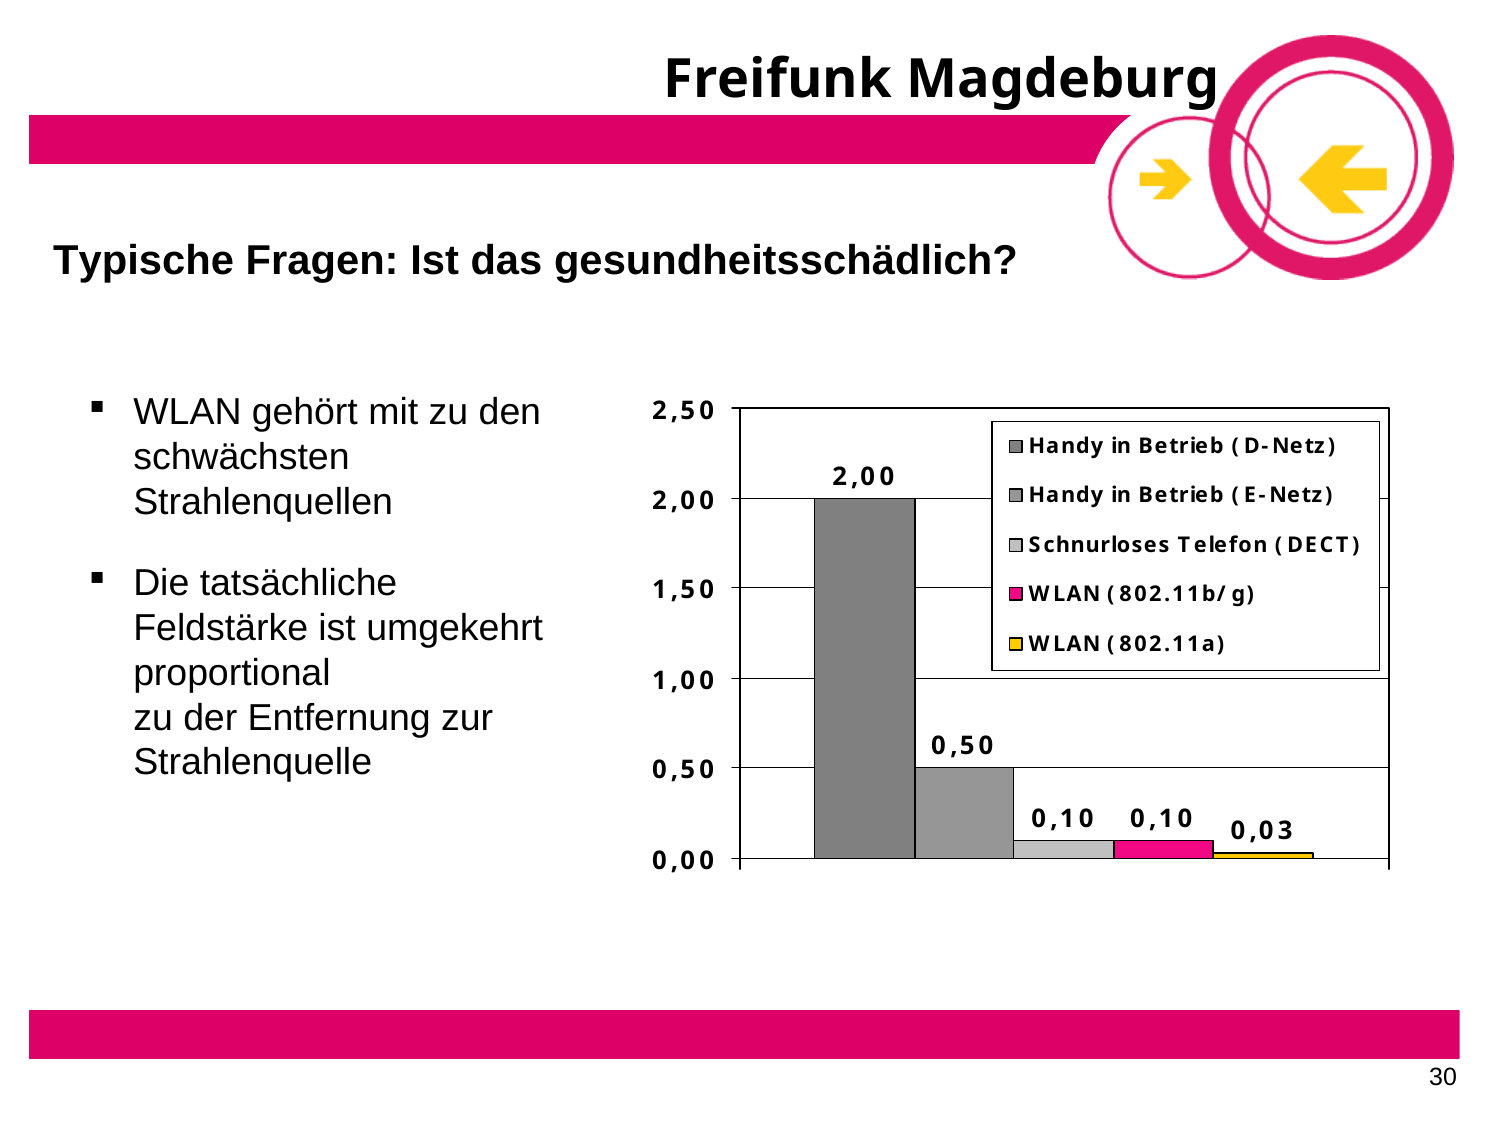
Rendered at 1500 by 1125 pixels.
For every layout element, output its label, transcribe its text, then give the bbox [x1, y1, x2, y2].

text_box Typische Fragen: Ist das gesundheitsschädlich? [53, 233, 1046, 352]
picture [1107, 73, 1114, 91]
chart [624, 337, 1500, 916]
text_box WLAN gehört mit zu den schwächsten Strahlenquellen Die tatsächliche Feldstärke ist umgekehrt proportional zu der Entfernung zur Strahlenquelle [59, 387, 576, 988]
picture [1107, 35, 1454, 280]
